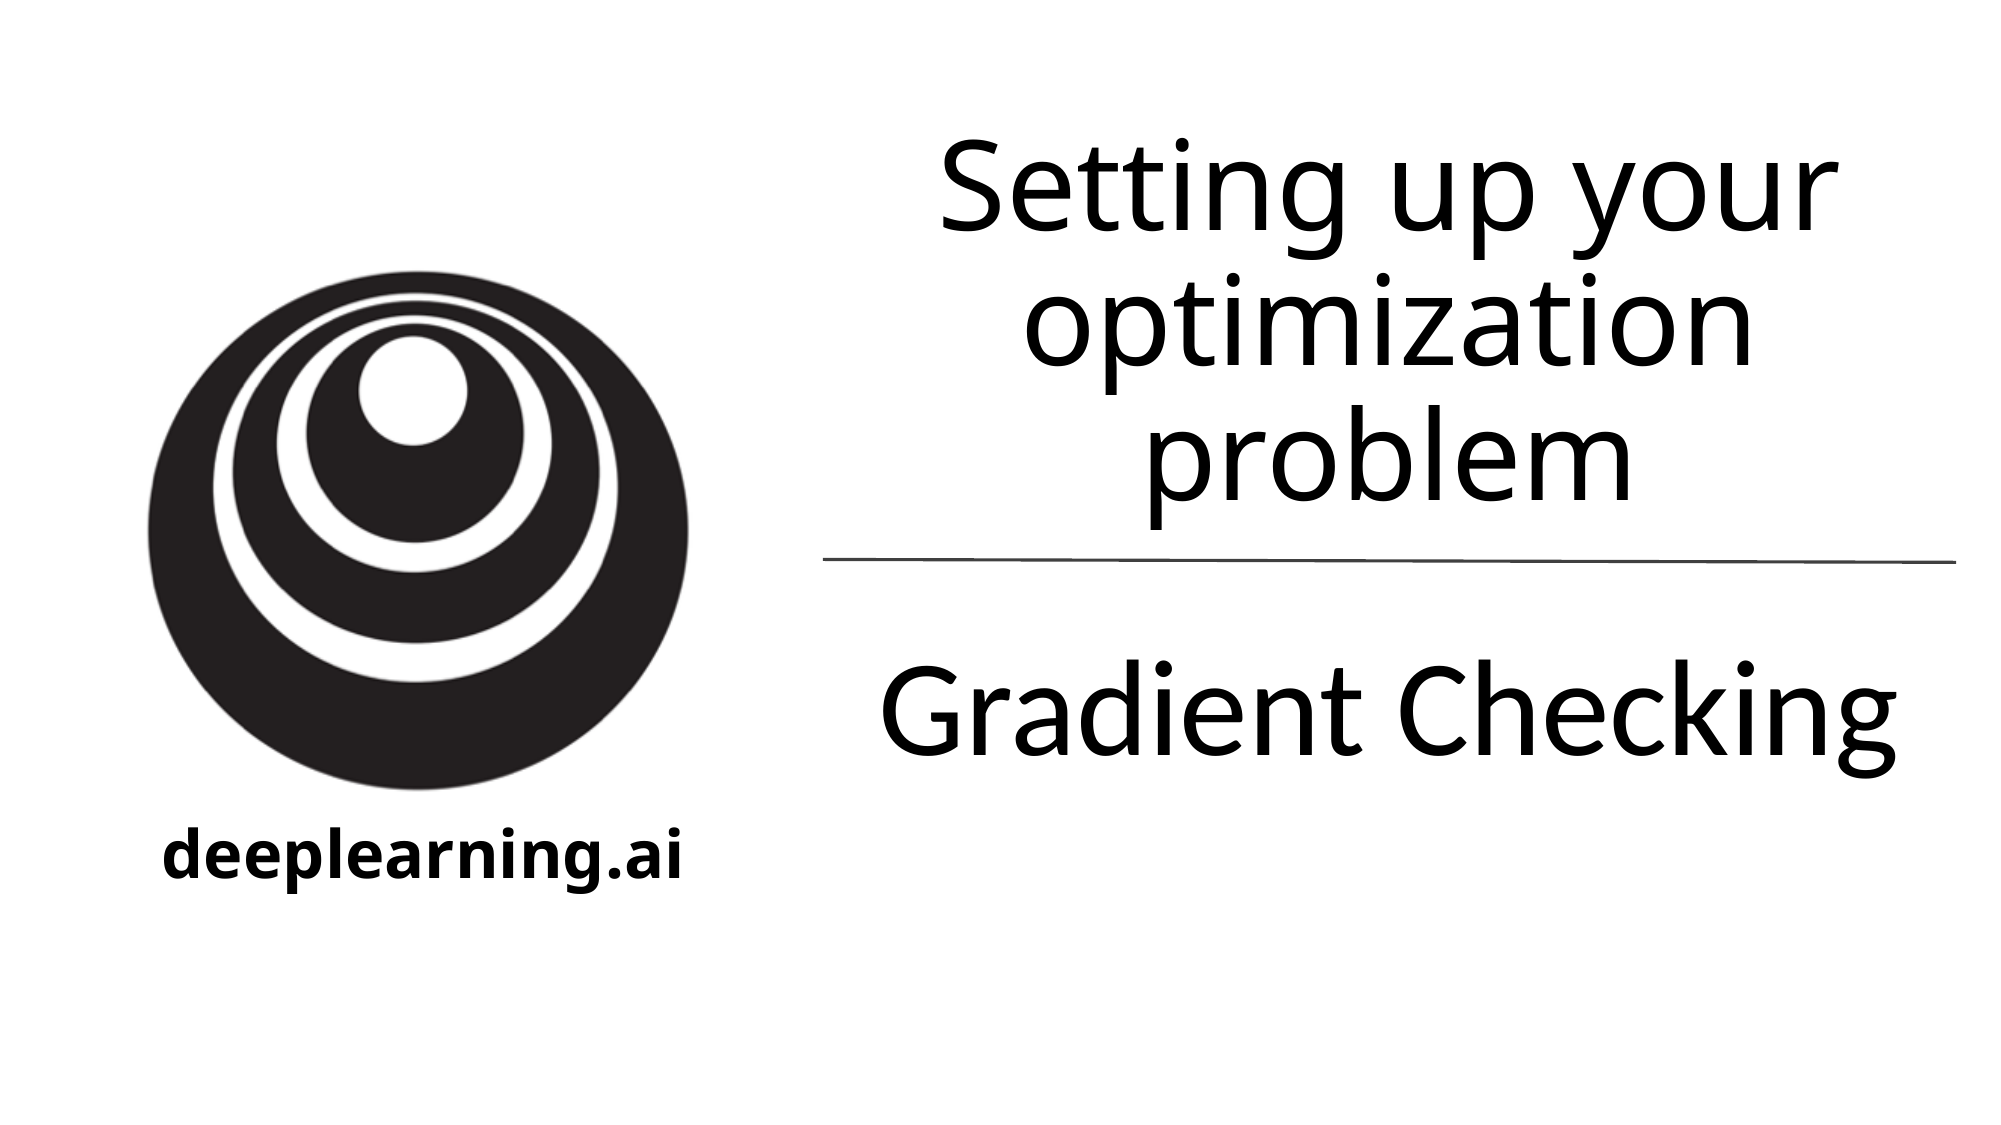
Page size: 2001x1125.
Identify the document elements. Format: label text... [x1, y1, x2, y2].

title Setting up your optimization problem [829, 148, 1950, 536]
text_box deeplearning.ai [56, 768, 790, 901]
picture [108, 234, 739, 768]
text_box Gradient Checking [796, 610, 1982, 791]
